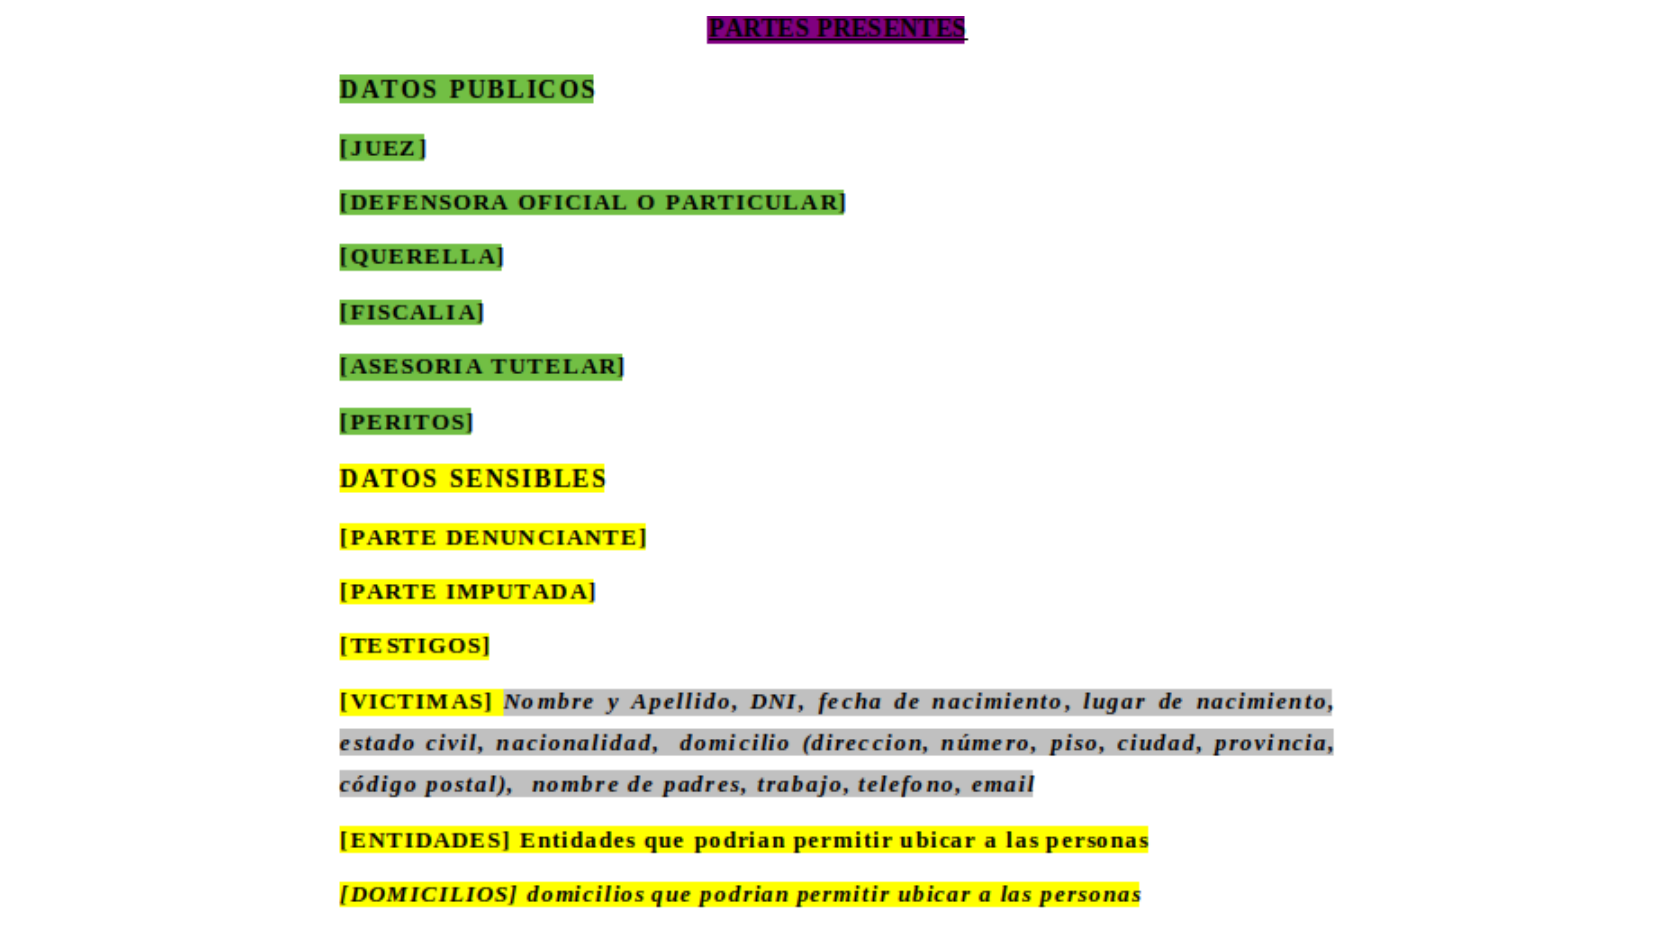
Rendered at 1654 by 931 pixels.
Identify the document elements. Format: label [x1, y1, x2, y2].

picture [177, 16, 1390, 931]
